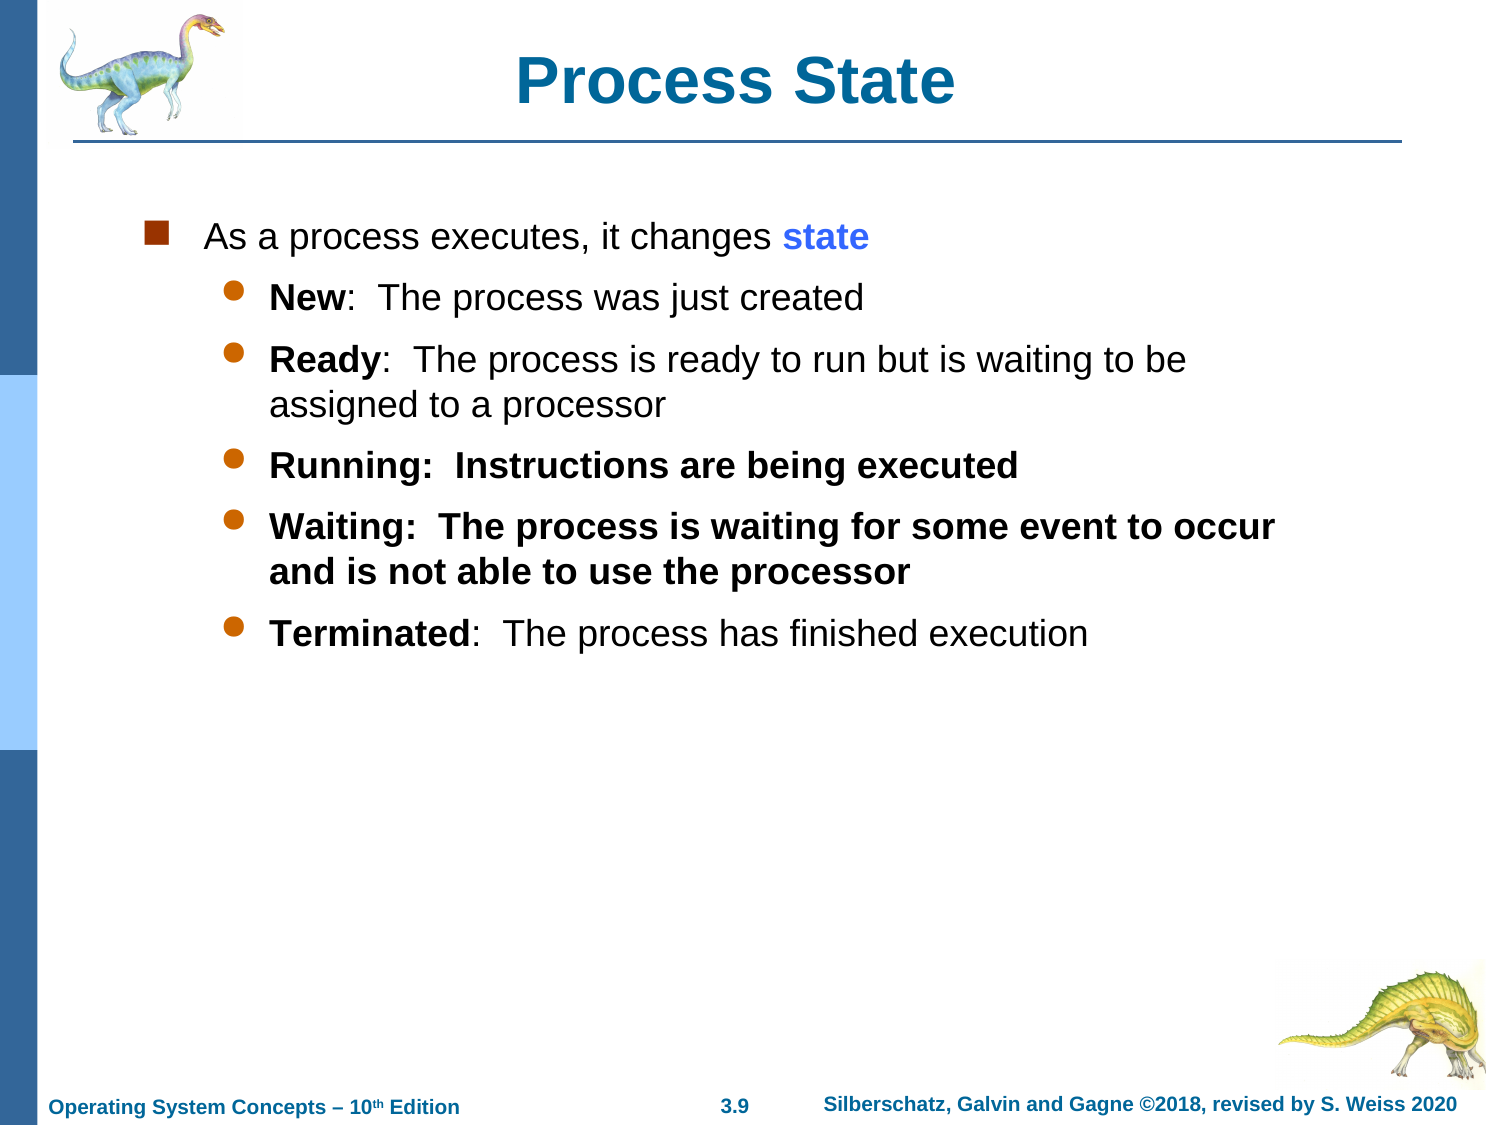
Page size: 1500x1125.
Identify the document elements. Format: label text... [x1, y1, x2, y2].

list As a process executes, it changes state New: The process was just created Ready: The process is ready to run but is waiting to be assigned to a processor Running: Instructions are being executed Waiting: The process is waiting for some event to occur and is not able to use the processor Terminated: The process has finished execution [132, 204, 1342, 739]
title Process State [223, 29, 1249, 125]
picture [46, 0, 243, 149]
picture [1275, 959, 1486, 1090]
picture [1140, 1096, 1148, 1101]
